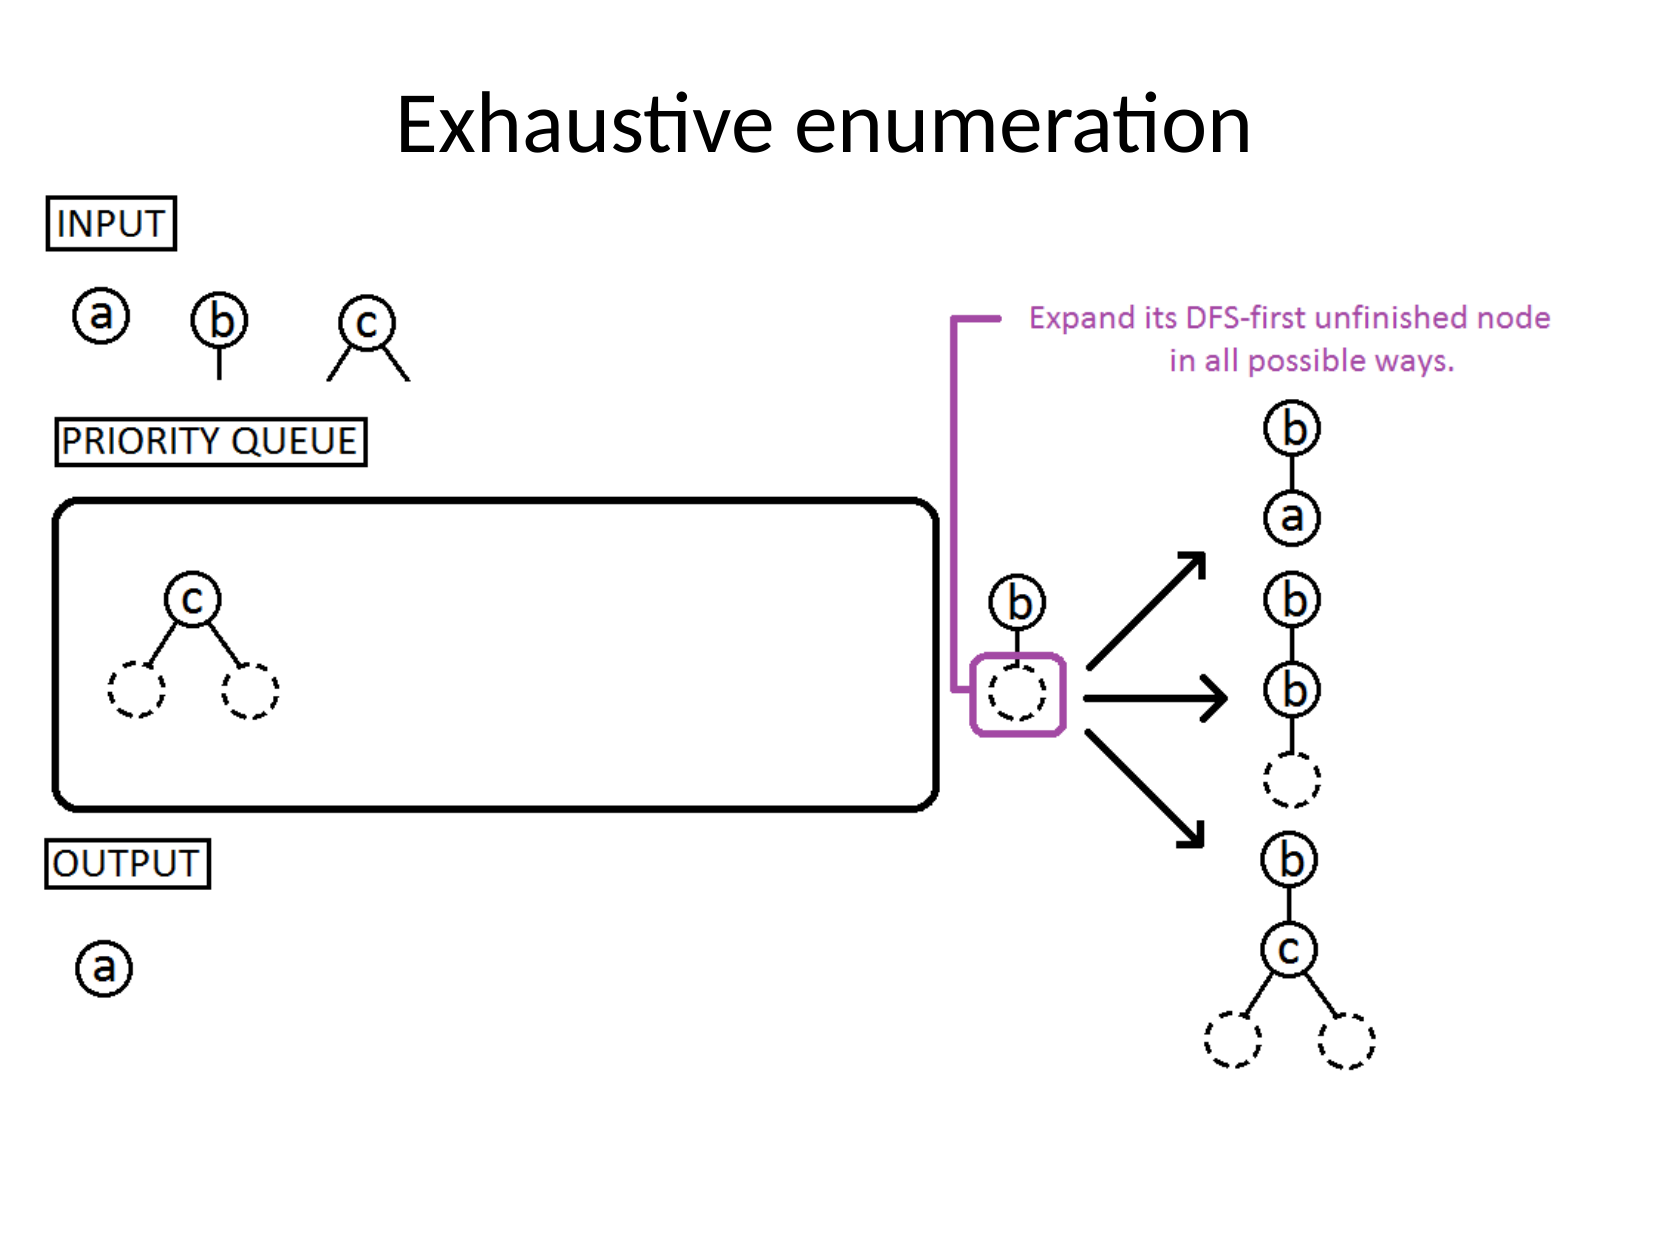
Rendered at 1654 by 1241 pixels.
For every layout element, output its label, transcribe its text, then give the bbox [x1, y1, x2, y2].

title Exhaustive enumeration [45, 57, 1606, 203]
picture [9, 169, 1654, 1085]
